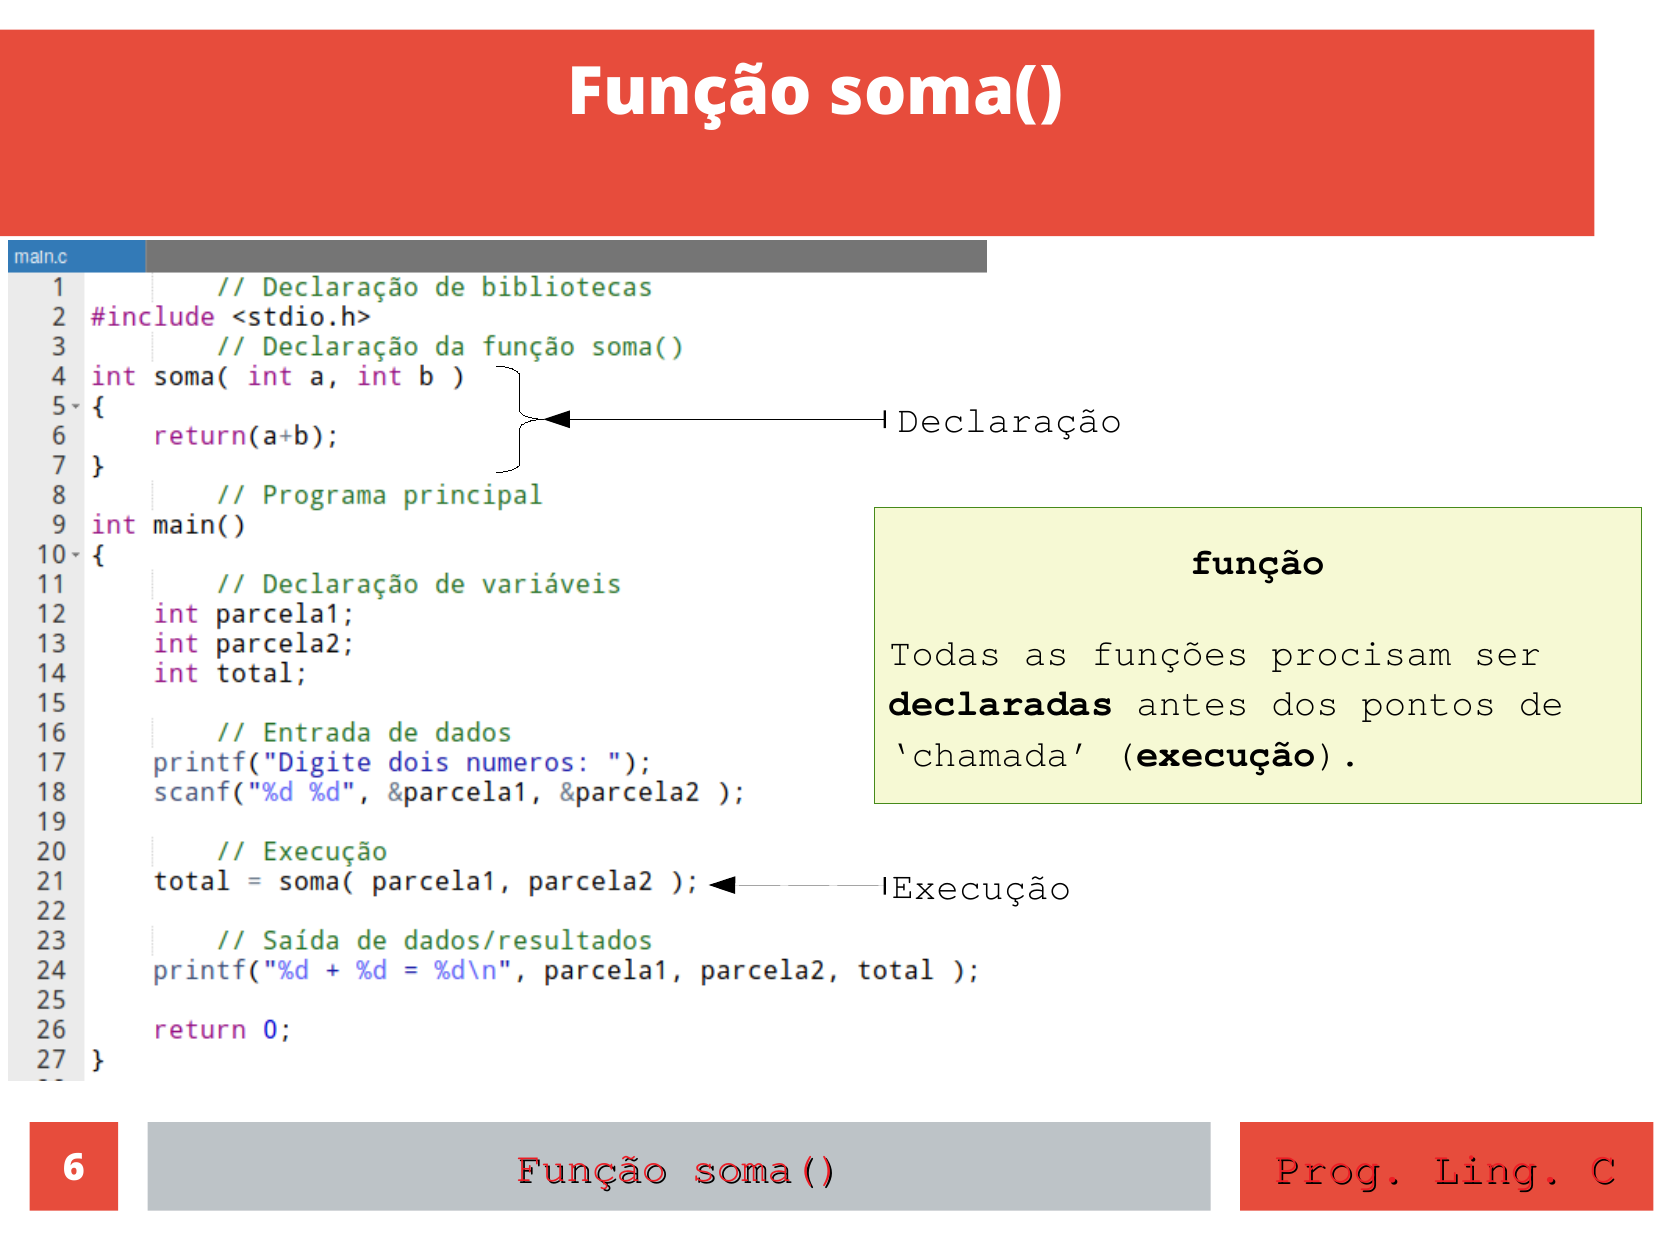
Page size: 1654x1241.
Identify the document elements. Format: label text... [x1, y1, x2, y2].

text_box Função soma() [197, 1133, 1162, 1199]
picture [8, 240, 987, 1081]
text_box função Todas as funções procisam ser declaradas antes dos pontos de ‘chamada’ (execução). [874, 507, 1642, 804]
title Função soma() [283, 42, 1347, 225]
text_box Prog. Ling. C [1233, 1133, 1654, 1202]
